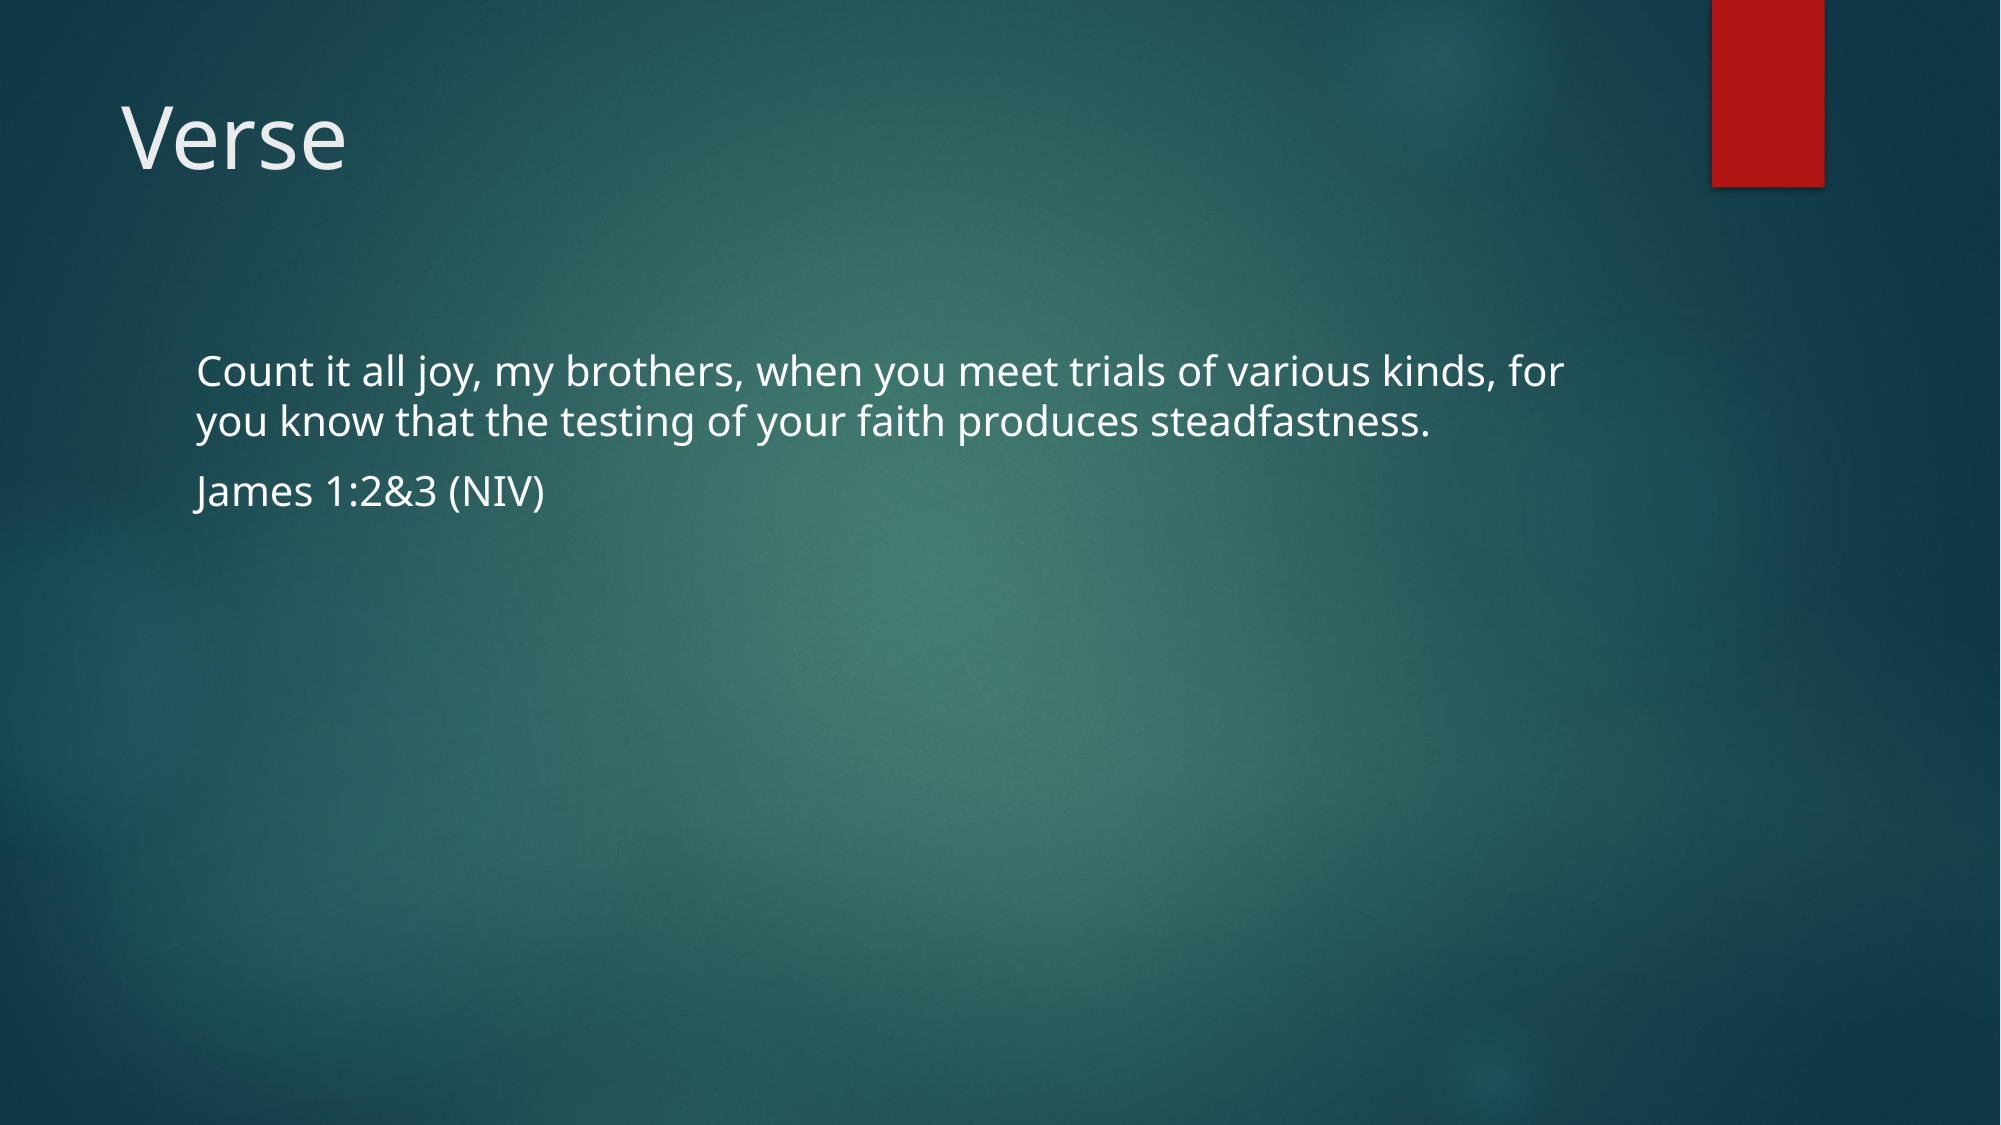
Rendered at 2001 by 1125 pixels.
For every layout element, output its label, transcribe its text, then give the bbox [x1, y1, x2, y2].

picture [0, 0, 2001, 1125]
title Verse [106, 74, 1649, 304]
list Count it all joy, my brothers, when you meet trials of various kinds, for you know that the testing of your faith produces steadfastness. James 1:2&3 (NIV) [181, 336, 1649, 1025]
